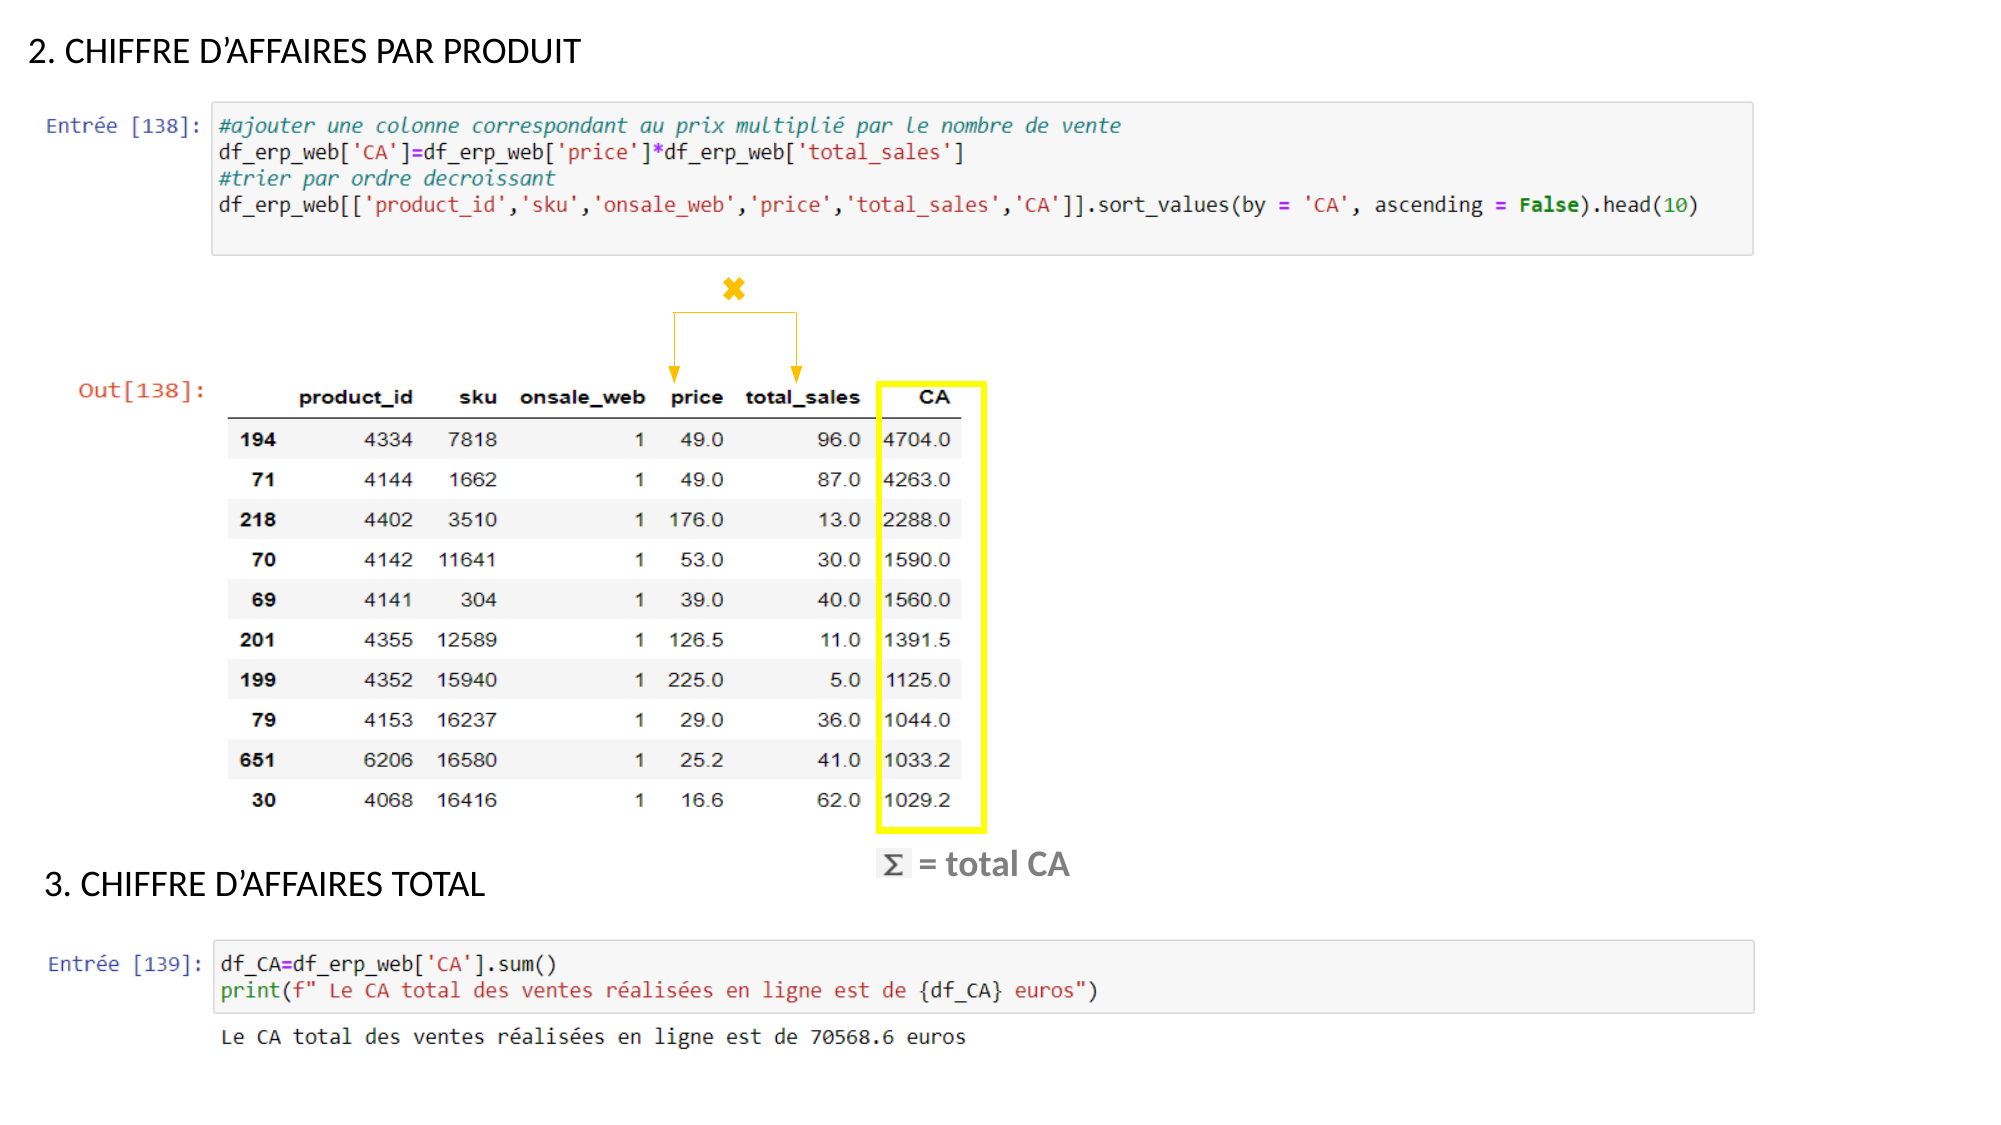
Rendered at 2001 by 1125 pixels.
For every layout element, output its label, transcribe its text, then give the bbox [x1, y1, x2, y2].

text_box [723, 277, 745, 300]
picture [32, 931, 1770, 1078]
text_box 3. CHIFFRE D’AFFAIRES TOTAL [28, 851, 660, 913]
picture [882, 387, 981, 827]
picture [28, 380, 1003, 878]
text_box 2. CHIFFRE D’AFFAIRES PAR PRODUIT [12, 18, 687, 79]
text_box = total CA [903, 831, 1129, 893]
picture [25, 74, 1770, 266]
